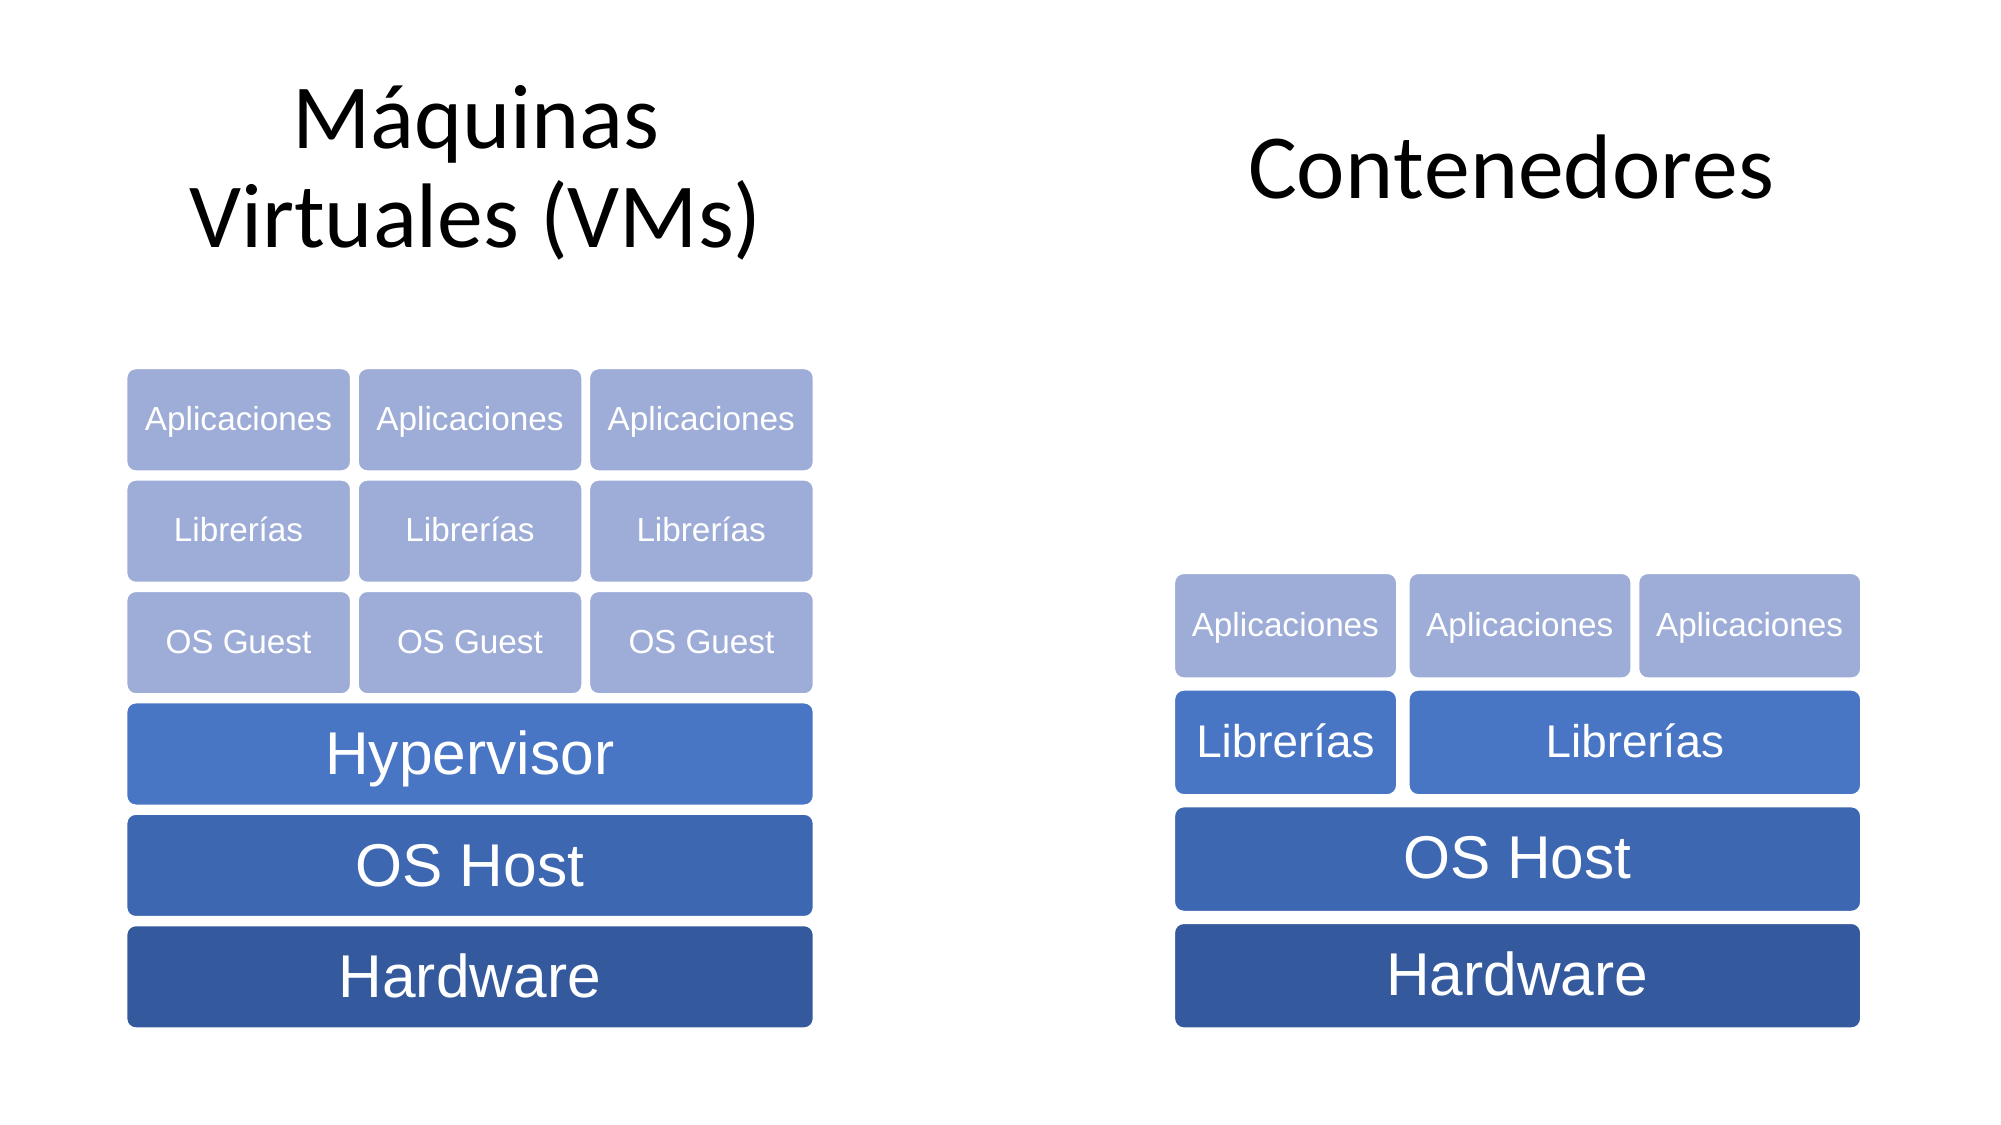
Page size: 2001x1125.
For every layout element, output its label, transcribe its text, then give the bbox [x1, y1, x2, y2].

text_box Aplicaciones [125, 367, 353, 473]
text_box OS Guest [125, 589, 353, 696]
text_box Librerías [1407, 688, 1863, 797]
text_box Contenedores [1172, 59, 1851, 278]
title Máquinas Virtuales (VMs) [137, 59, 815, 278]
text_box Aplicaciones [1637, 571, 1863, 680]
text_box OS Host [125, 812, 815, 919]
text_box OS Guest [356, 589, 584, 696]
text_box Aplicaciones [1407, 571, 1633, 680]
text_box OS Host [1173, 805, 1863, 913]
text_box Aplicaciones [588, 367, 815, 473]
text_box Aplicaciones [1173, 571, 1399, 680]
text_box OS Guest [588, 589, 815, 696]
text_box Librerías [588, 478, 815, 584]
text_box Hardware [1173, 921, 1863, 1030]
text_box Hardware [125, 924, 815, 1030]
text_box Aplicaciones [356, 367, 584, 473]
text_box Librerías [356, 478, 584, 584]
text_box Librerías [1173, 688, 1399, 797]
text_box Librerías [125, 478, 353, 584]
text_box Hypervisor [125, 701, 815, 807]
